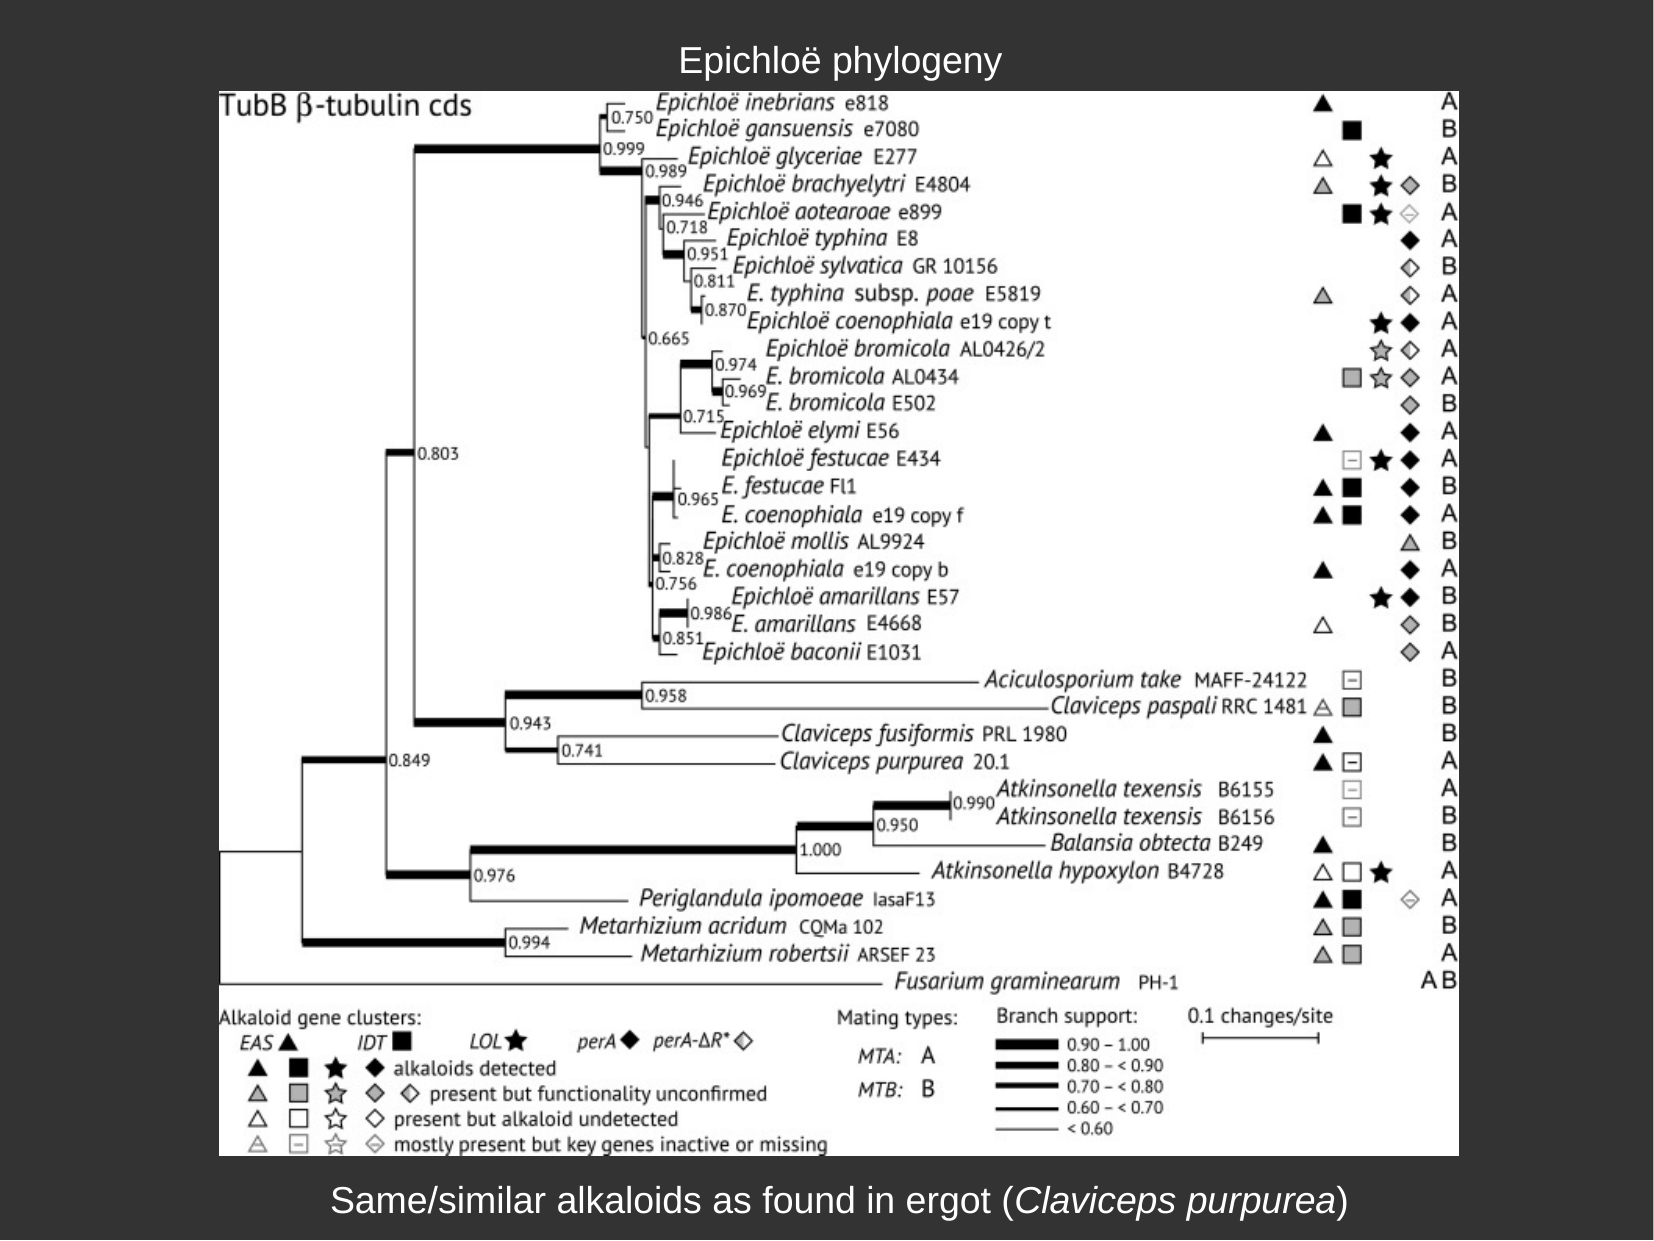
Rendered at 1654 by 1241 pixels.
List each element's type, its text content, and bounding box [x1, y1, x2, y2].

text_box Same/similar alkaloids as found in ergot (Claviceps purpurea) [218, 1171, 1461, 1229]
picture [219, 91, 1459, 1156]
text_box Epichloë phylogeny [206, 32, 1475, 90]
